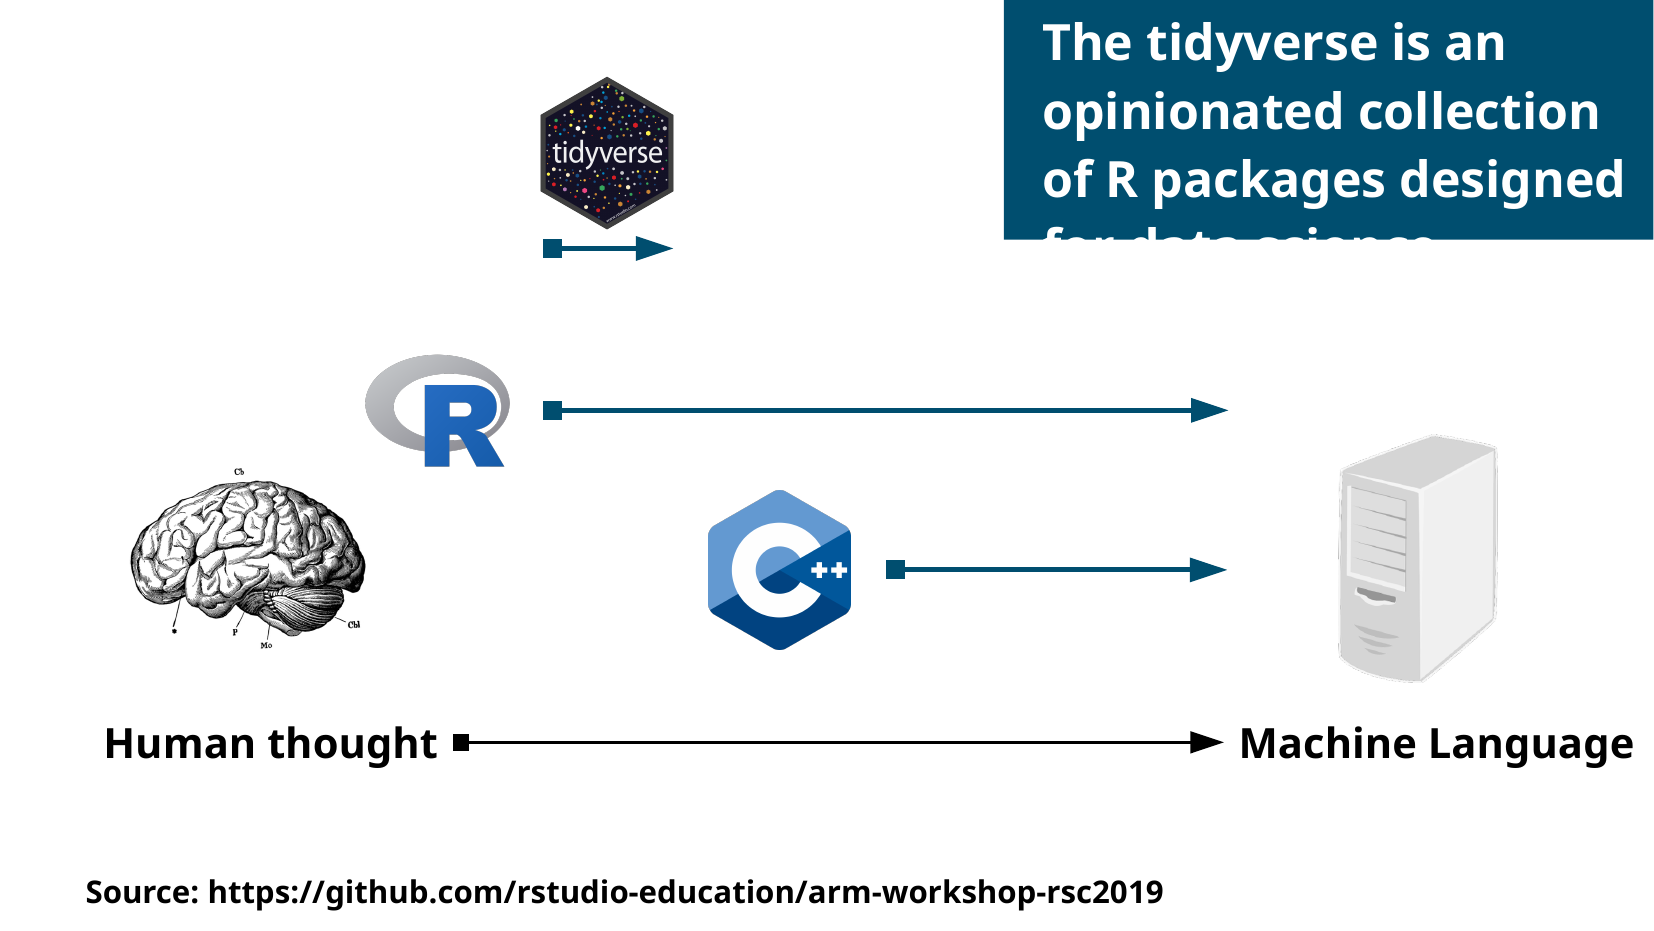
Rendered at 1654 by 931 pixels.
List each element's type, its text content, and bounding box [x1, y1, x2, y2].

text_box Source: https://github.com/rstudio-education/arm-workshop-rsc2019 [70, 862, 1107, 912]
picture [129, 354, 510, 649]
text_box Human thought [88, 706, 407, 771]
text_box Machine Language [1223, 706, 1613, 771]
text_box [1055, 234, 1149, 240]
picture [1338, 434, 1498, 683]
text_box [1156, 234, 1196, 240]
picture [708, 490, 851, 650]
text_box [1202, 234, 1654, 240]
text_box [1003, 0, 1047, 240]
text_box The tidyverse is an opinionated collection of R packages designed for data science. [1027, 0, 1654, 234]
picture [540, 76, 674, 230]
